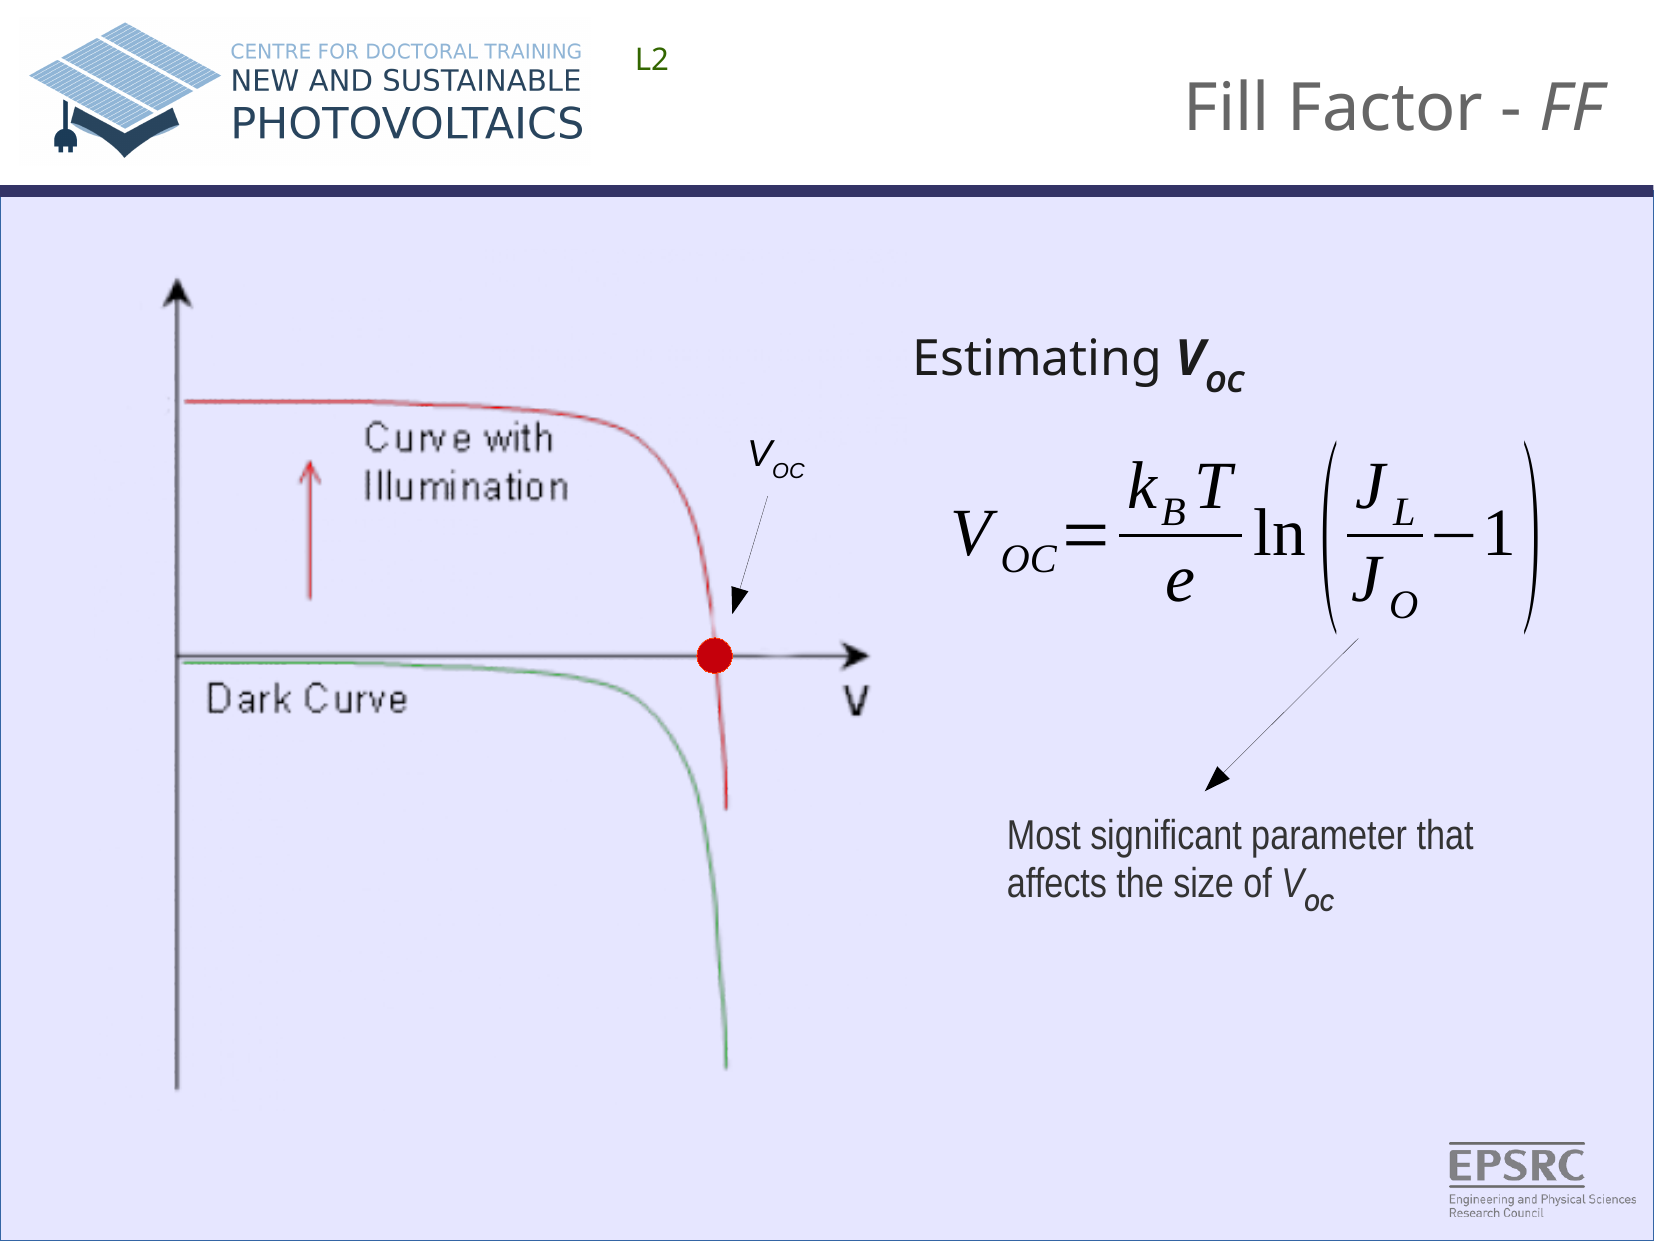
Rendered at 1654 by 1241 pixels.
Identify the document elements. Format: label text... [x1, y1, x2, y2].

text_box Fill Factor - FF [767, 51, 1619, 142]
text_box [0, 197, 1654, 1241]
picture [19, 17, 591, 166]
picture [1449, 1142, 1636, 1217]
picture [94, 249, 907, 1111]
text_box L2 [620, 29, 880, 80]
text_box Estimating VOC [897, 314, 1630, 497]
text_box Most significant parameter that affects the size of VOC [992, 803, 1491, 925]
chart [933, 437, 1559, 639]
text_box VOC [732, 425, 886, 491]
